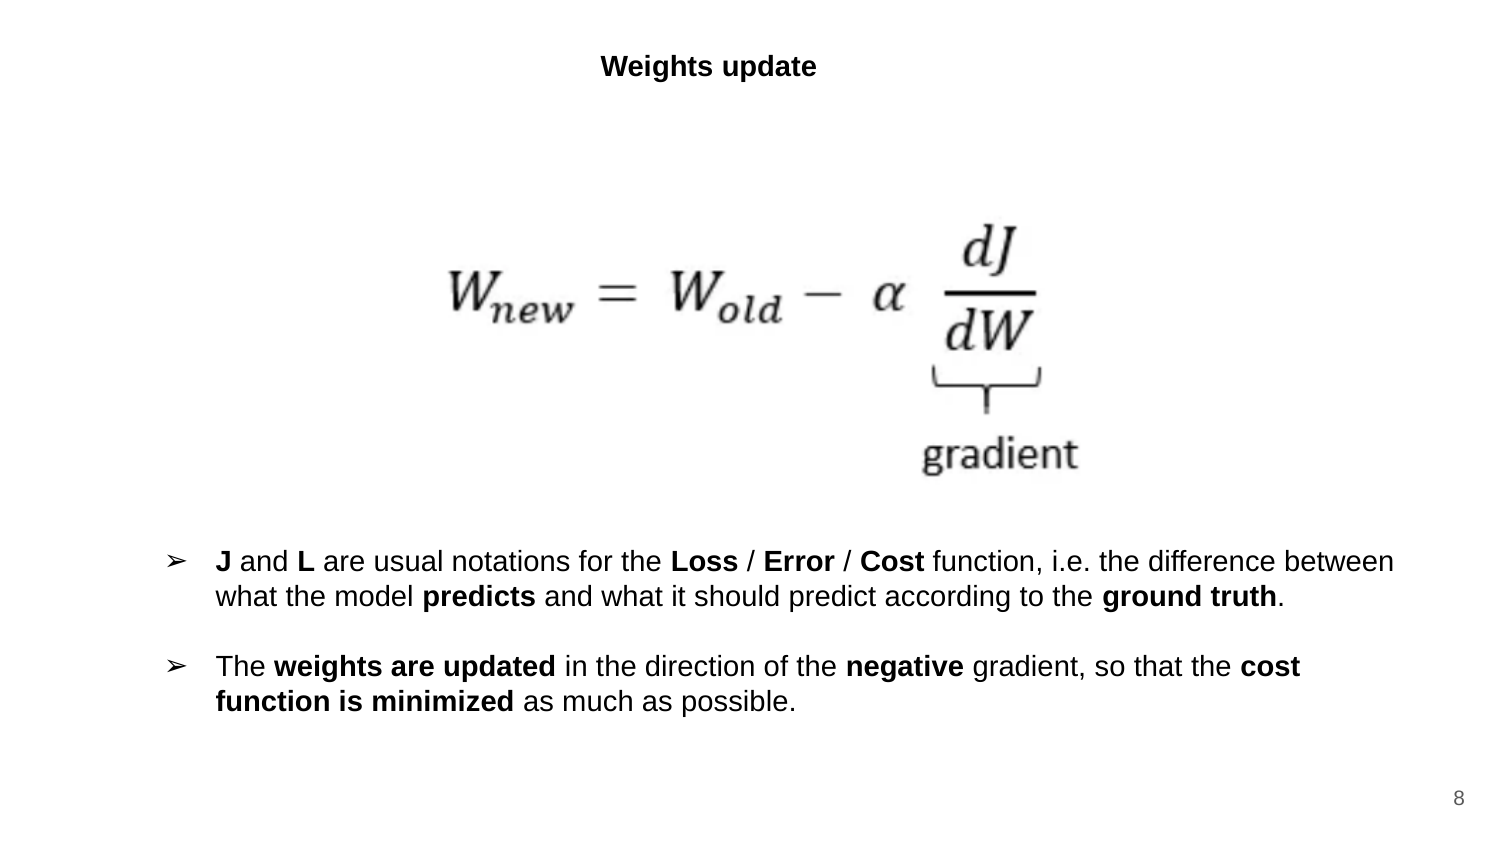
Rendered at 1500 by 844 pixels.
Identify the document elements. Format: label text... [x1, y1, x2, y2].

text_box Weights update [585, 32, 857, 102]
slide_number <number> [1389, 764, 1480, 830]
text_box J and L are usual notations for the Loss / Error / Cost function, i.e. the difference between what the model predicts and what it should predict according to the ground truth. The weights are updated in the direction of the negative gradient, so that the cost function is minimized as much as possible. [125, 527, 1423, 767]
picture [405, 186, 1088, 485]
